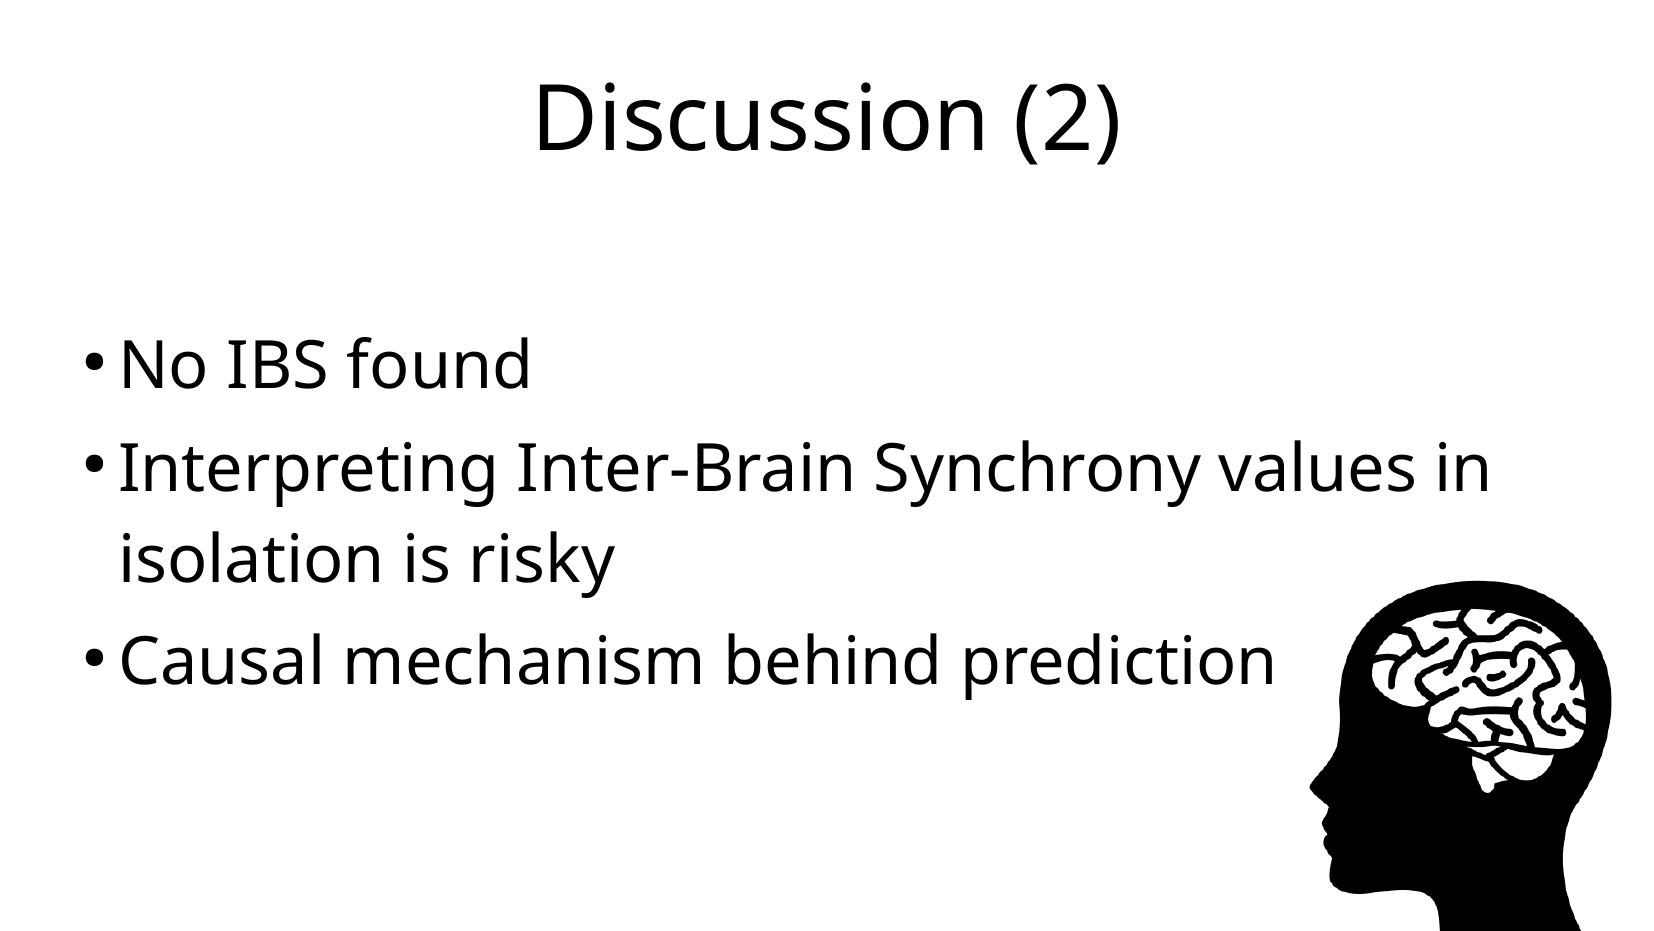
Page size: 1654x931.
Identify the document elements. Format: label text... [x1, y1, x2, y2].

picture [1151, 445, 1654, 931]
title Discussion (2) [82, 37, 1571, 163]
subtitle No IBS found Interpreting Inter-Brain Synchrony values in isolation is risky Causal mechanism behind prediction [82, 163, 1571, 859]
